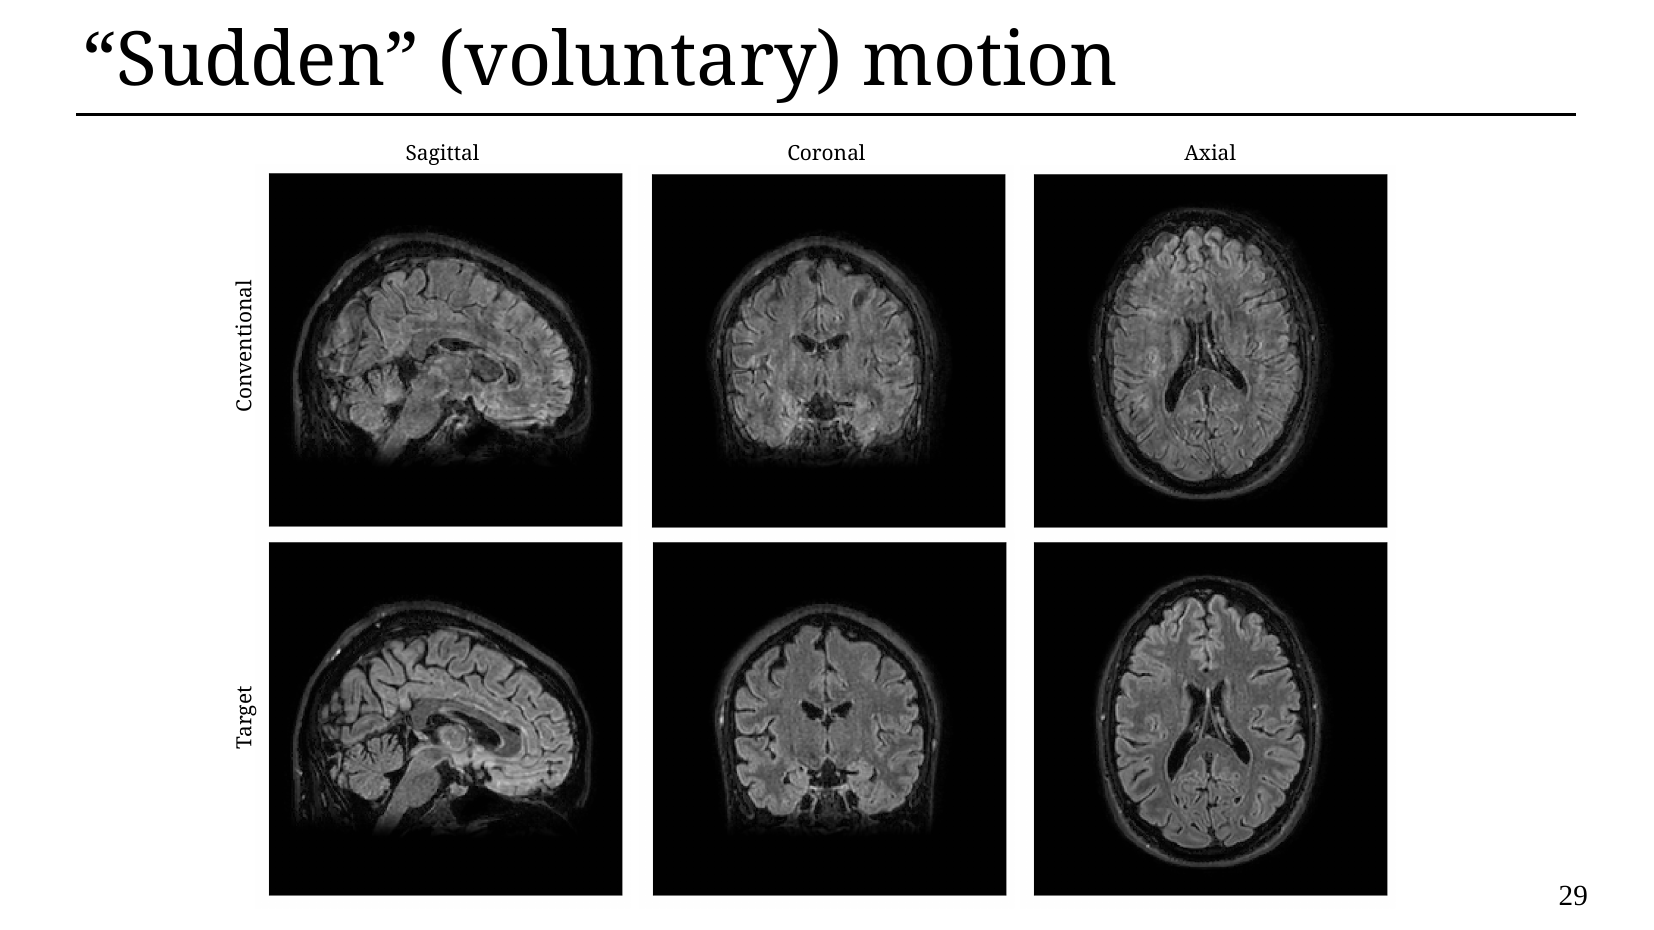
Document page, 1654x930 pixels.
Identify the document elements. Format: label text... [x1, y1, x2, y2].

title “Sudden” (voluntary) motion [82, 7, 1571, 105]
picture [638, 165, 1015, 909]
text_box Axial [1037, 131, 1383, 171]
text_box Target [221, 545, 261, 891]
text_box Coronal [653, 131, 999, 171]
text_box Sagittal [270, 131, 616, 171]
picture [255, 164, 631, 909]
picture [1020, 165, 1396, 909]
text_box Conventional [221, 173, 261, 519]
